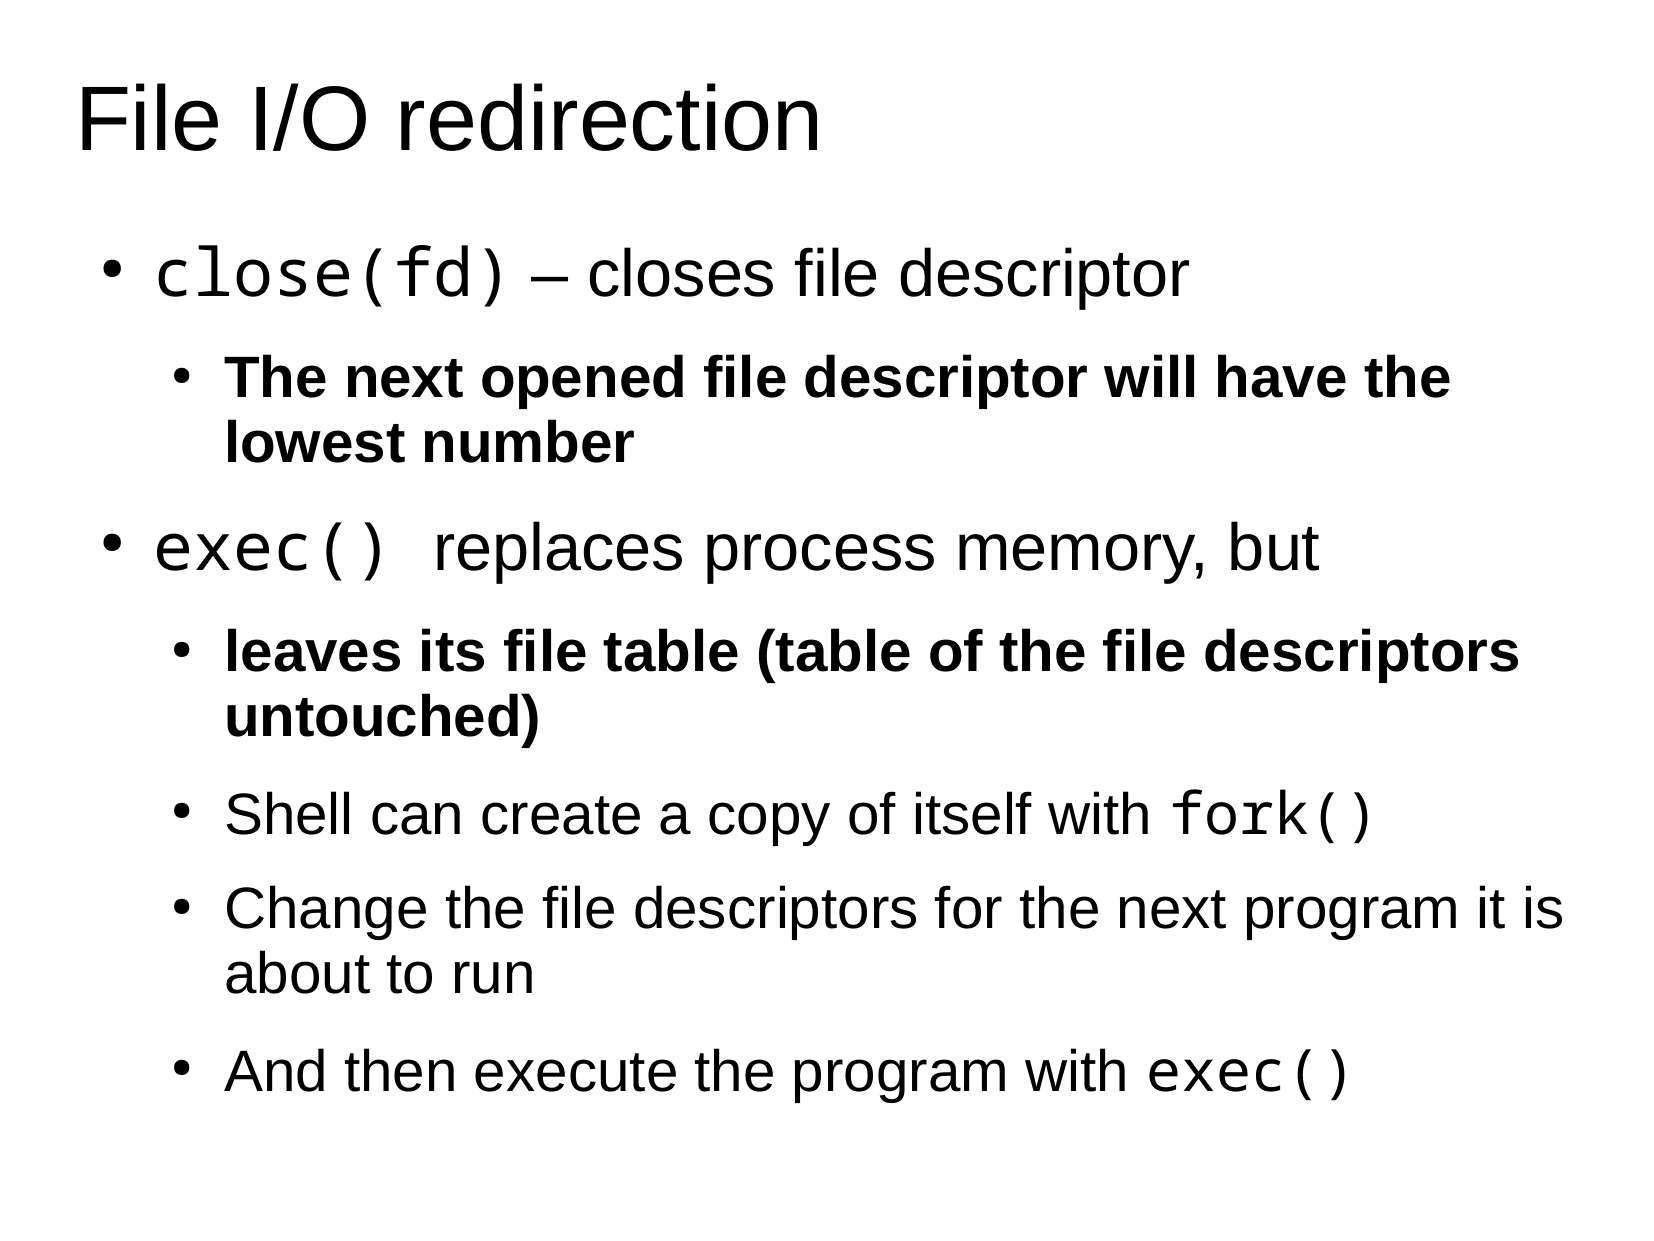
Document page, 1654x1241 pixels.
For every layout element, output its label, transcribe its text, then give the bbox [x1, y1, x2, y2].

list close(fd) – closes file descriptor The next opened file descriptor will have the lowest number exec() replaces process memory, but leaves its file table (table of the file descriptors untouched) Shell can create a copy of itself with fork() Change the file descriptors for the next program it is about to run And then execute the program with exec() [82, 225, 1571, 1163]
title File I/O redirection [75, 49, 1538, 188]
